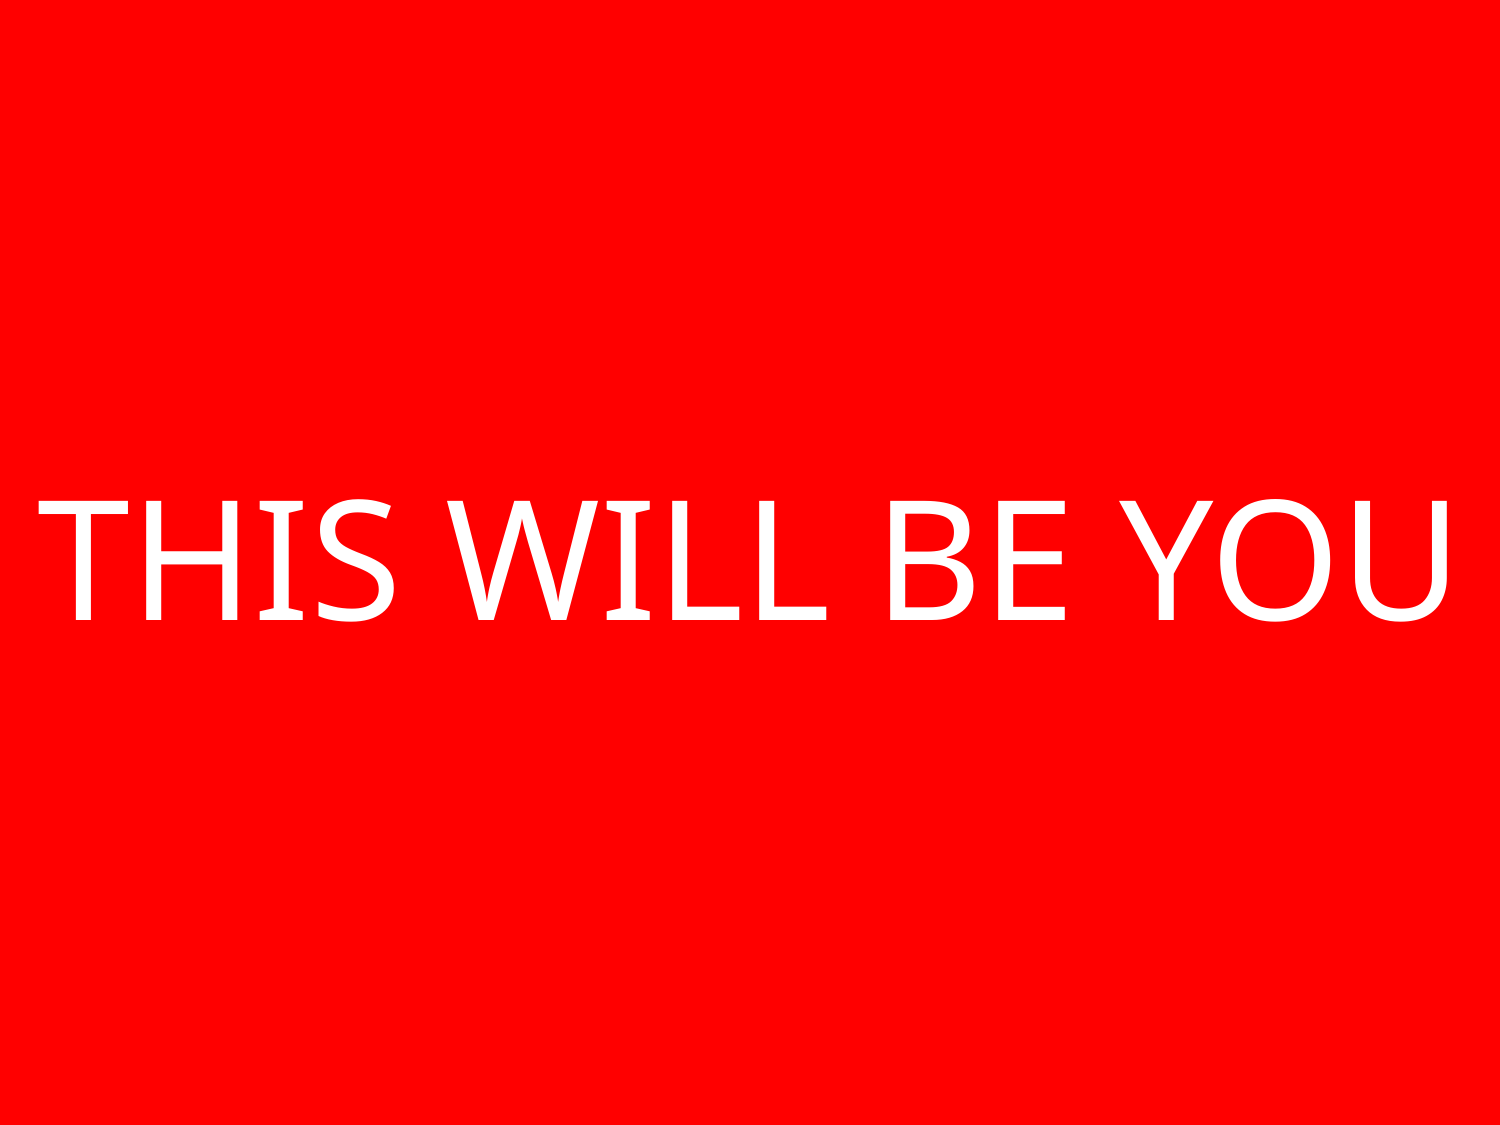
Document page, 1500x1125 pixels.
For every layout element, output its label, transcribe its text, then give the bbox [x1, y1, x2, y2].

list THIS WILL BE YOU [0, 435, 1500, 871]
